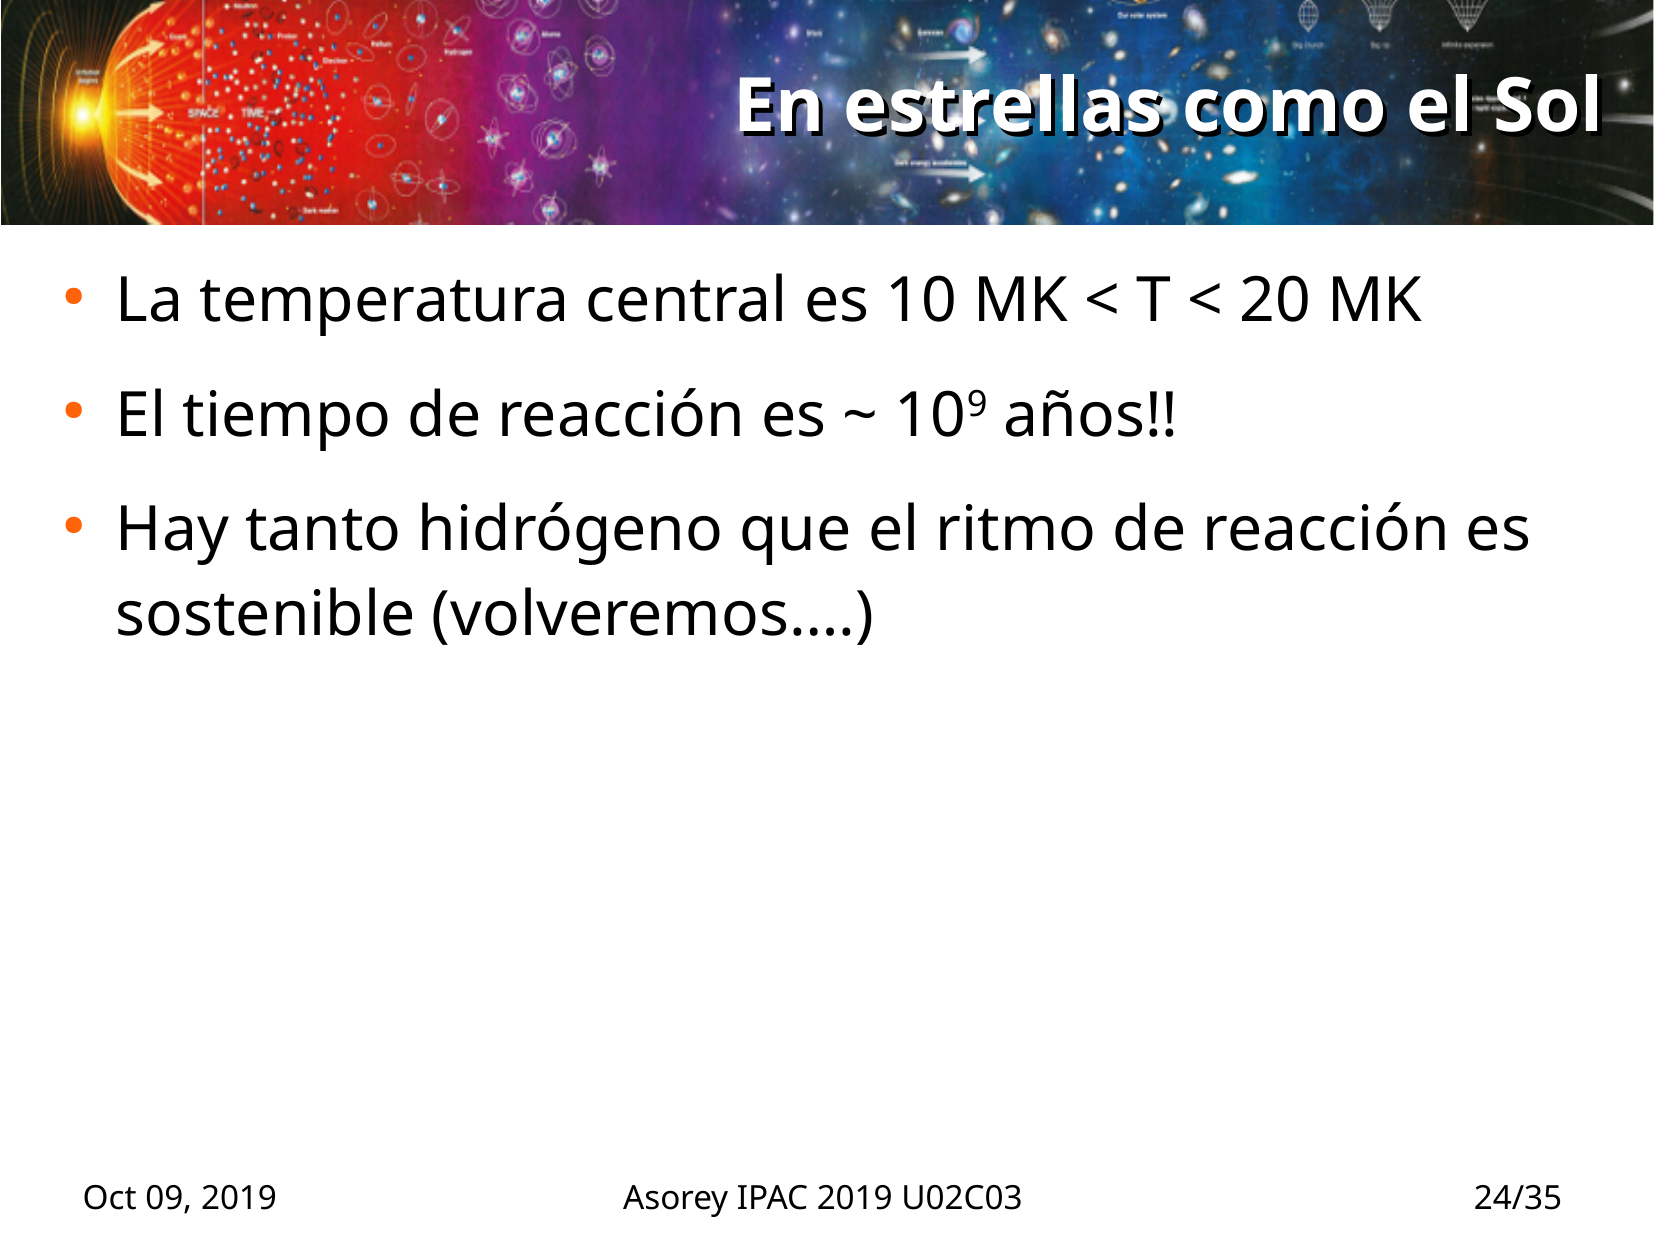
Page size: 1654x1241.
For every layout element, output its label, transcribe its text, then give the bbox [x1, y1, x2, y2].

list La temperatura central es 10 MK < T < 20 MK El tiempo de reacción es ~ 109 años!! Hay tanto hidrógeno que el ritmo de reacción es sostenible (volveremos….) [45, 255, 1606, 1156]
title En estrellas como el Sol [45, 15, 1606, 191]
picture [1, 0, 1654, 225]
